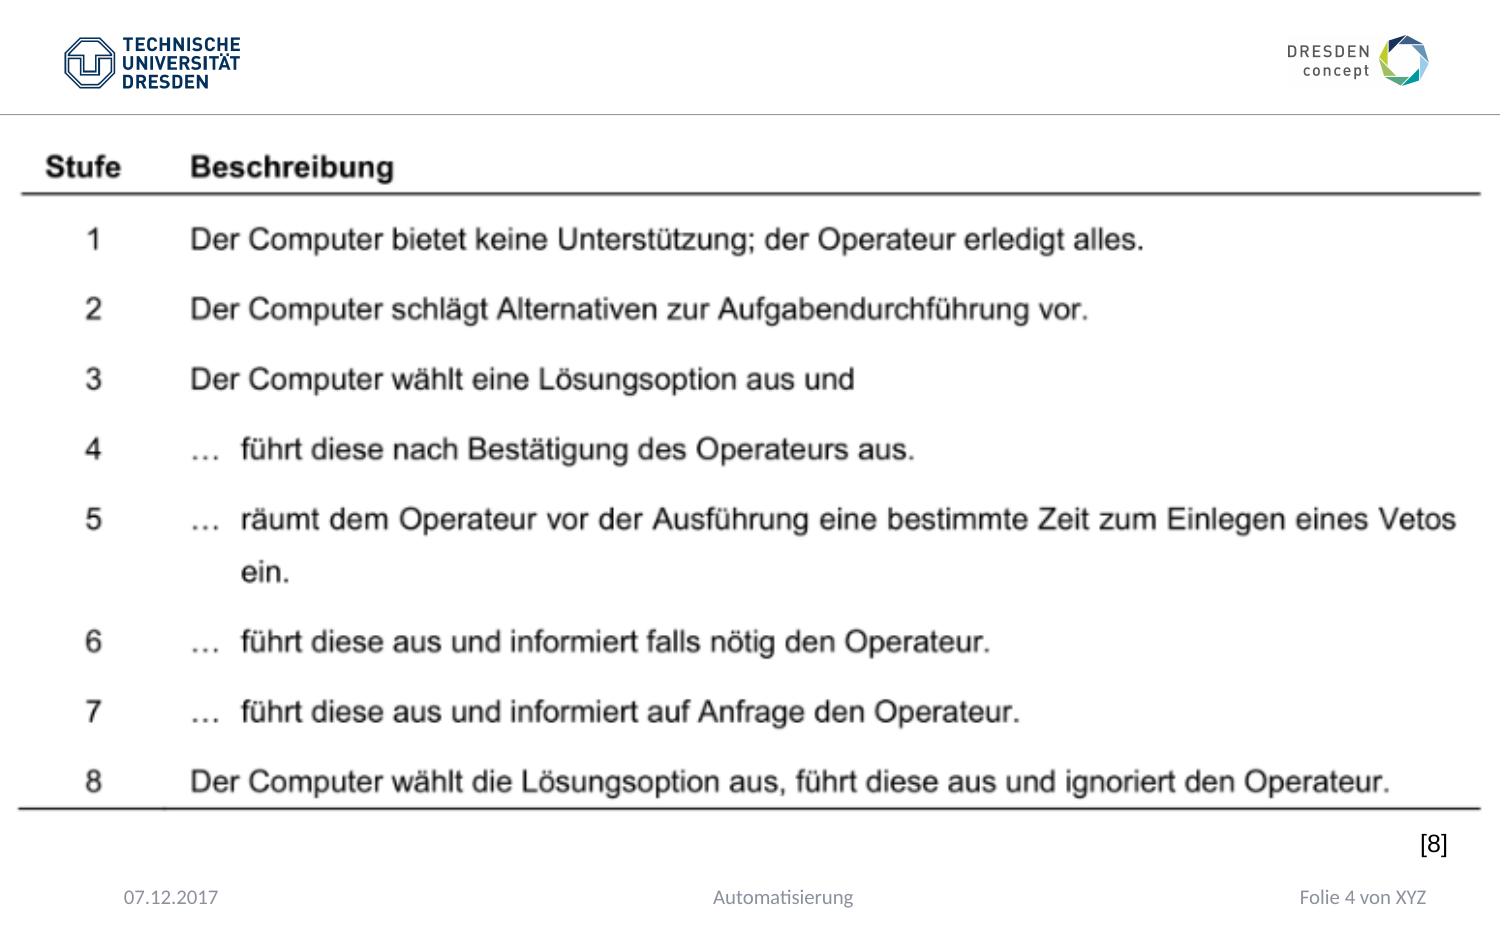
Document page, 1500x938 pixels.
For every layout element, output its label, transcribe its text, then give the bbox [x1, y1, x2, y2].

text_box [8] [1405, 822, 1500, 922]
slide_number Folie <number> von XYZ [1113, 875, 1405, 909]
footer Automatisierung [464, 875, 1102, 909]
picture [1288, 35, 1429, 86]
slide_number 07.12.2017 [123, 875, 436, 909]
picture [0, 123, 1500, 875]
picture [64, 36, 240, 89]
